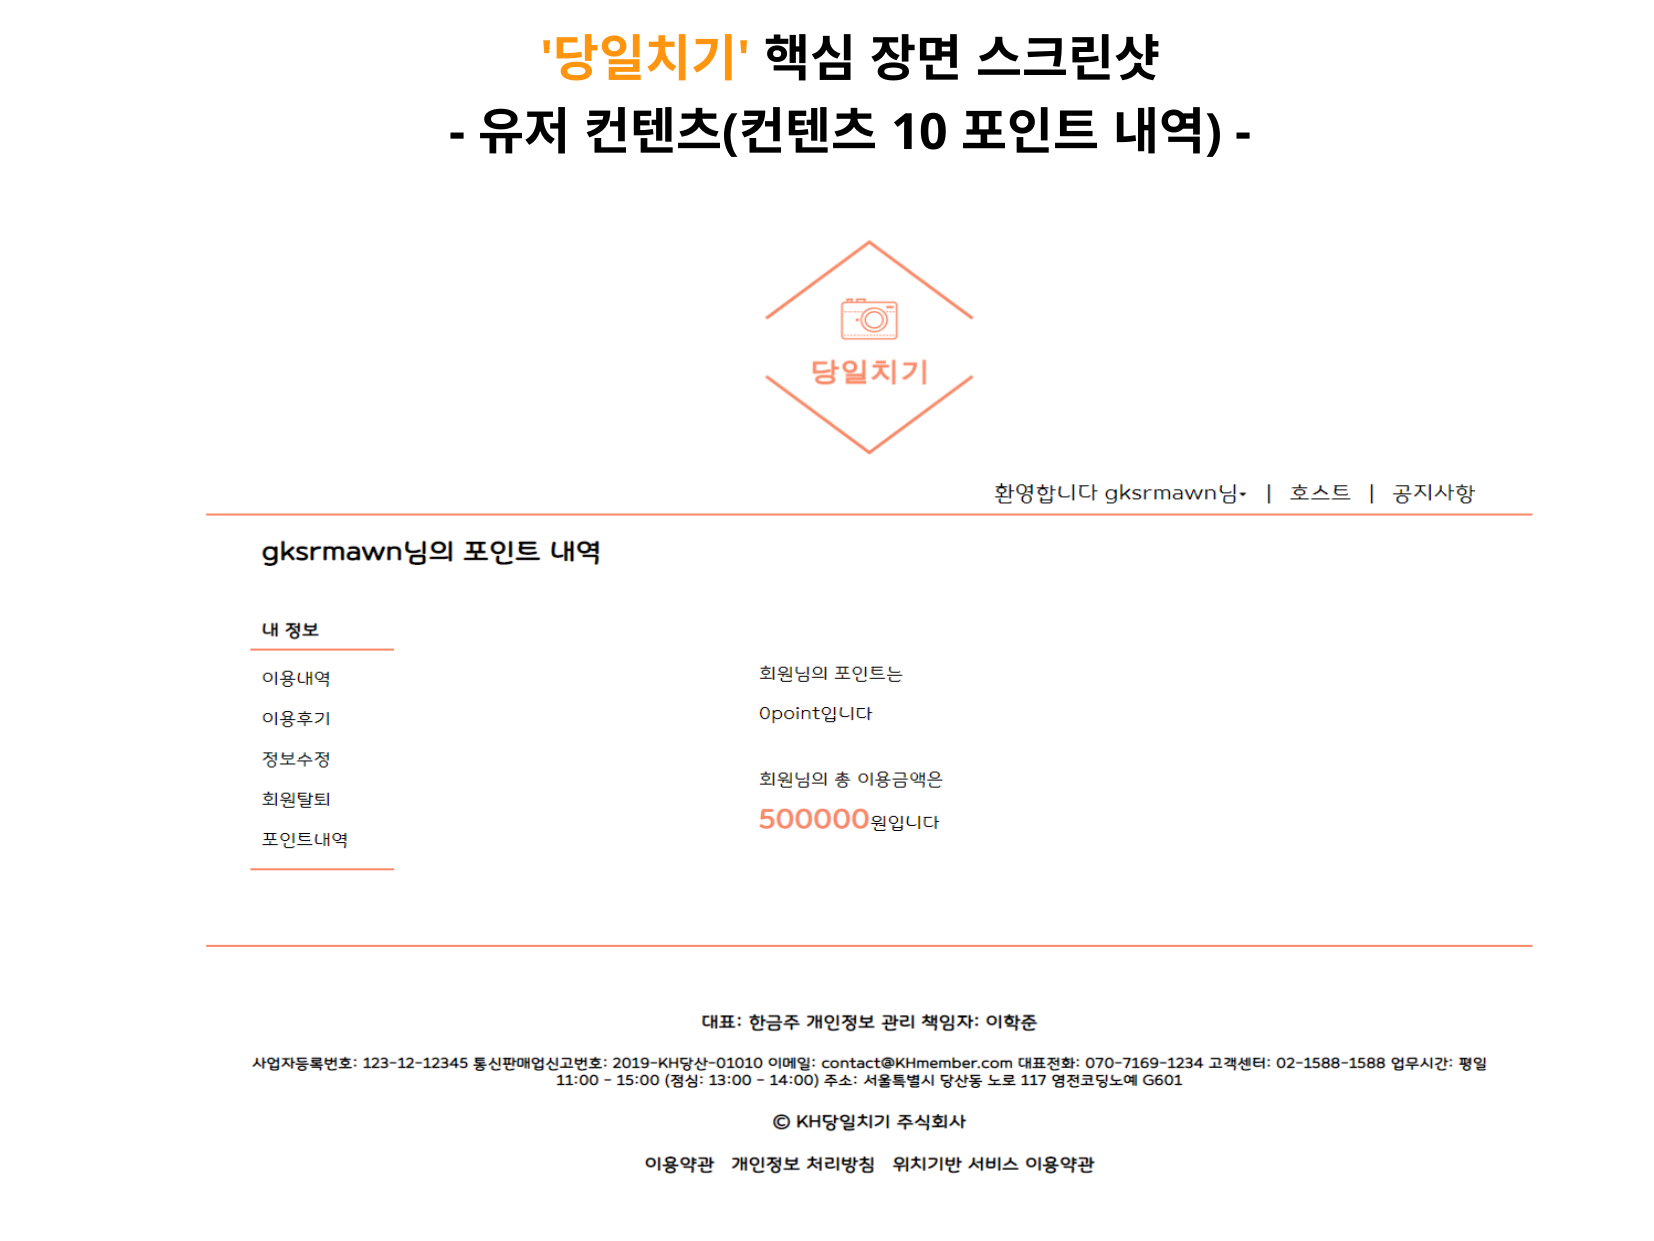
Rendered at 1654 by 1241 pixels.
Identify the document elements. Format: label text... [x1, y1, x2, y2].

picture [141, 188, 1579, 1217]
title '당일치기' 핵심 장면 스크린샷 - 유저 컨텐츠(컨텐츠 10 포인트 내역) - [106, 0, 1595, 196]
